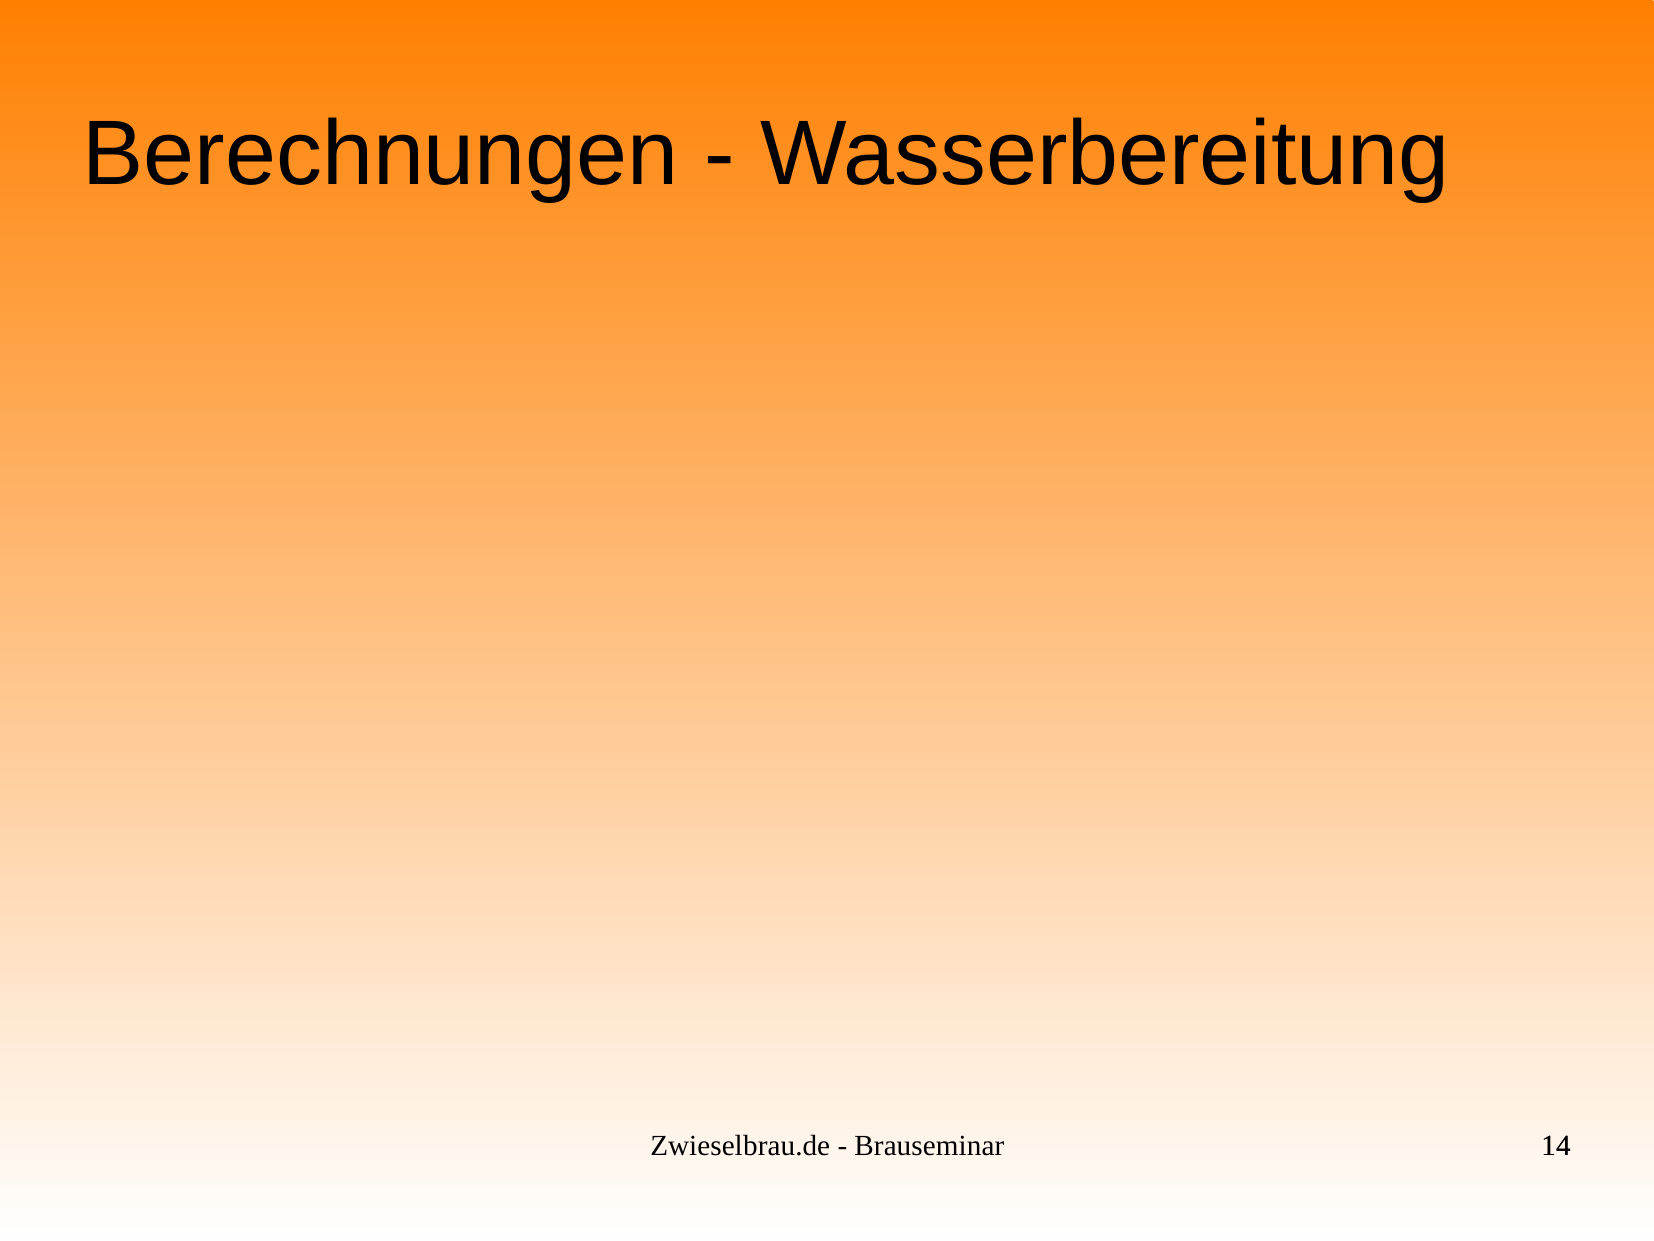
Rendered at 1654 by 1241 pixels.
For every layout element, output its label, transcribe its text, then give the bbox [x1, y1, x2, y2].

text_box [212, 256, 1489, 1063]
title Berechnungen - Wasserbereitung [82, 49, 1571, 257]
text_box <Foliennummer> [1185, 1129, 1571, 1216]
